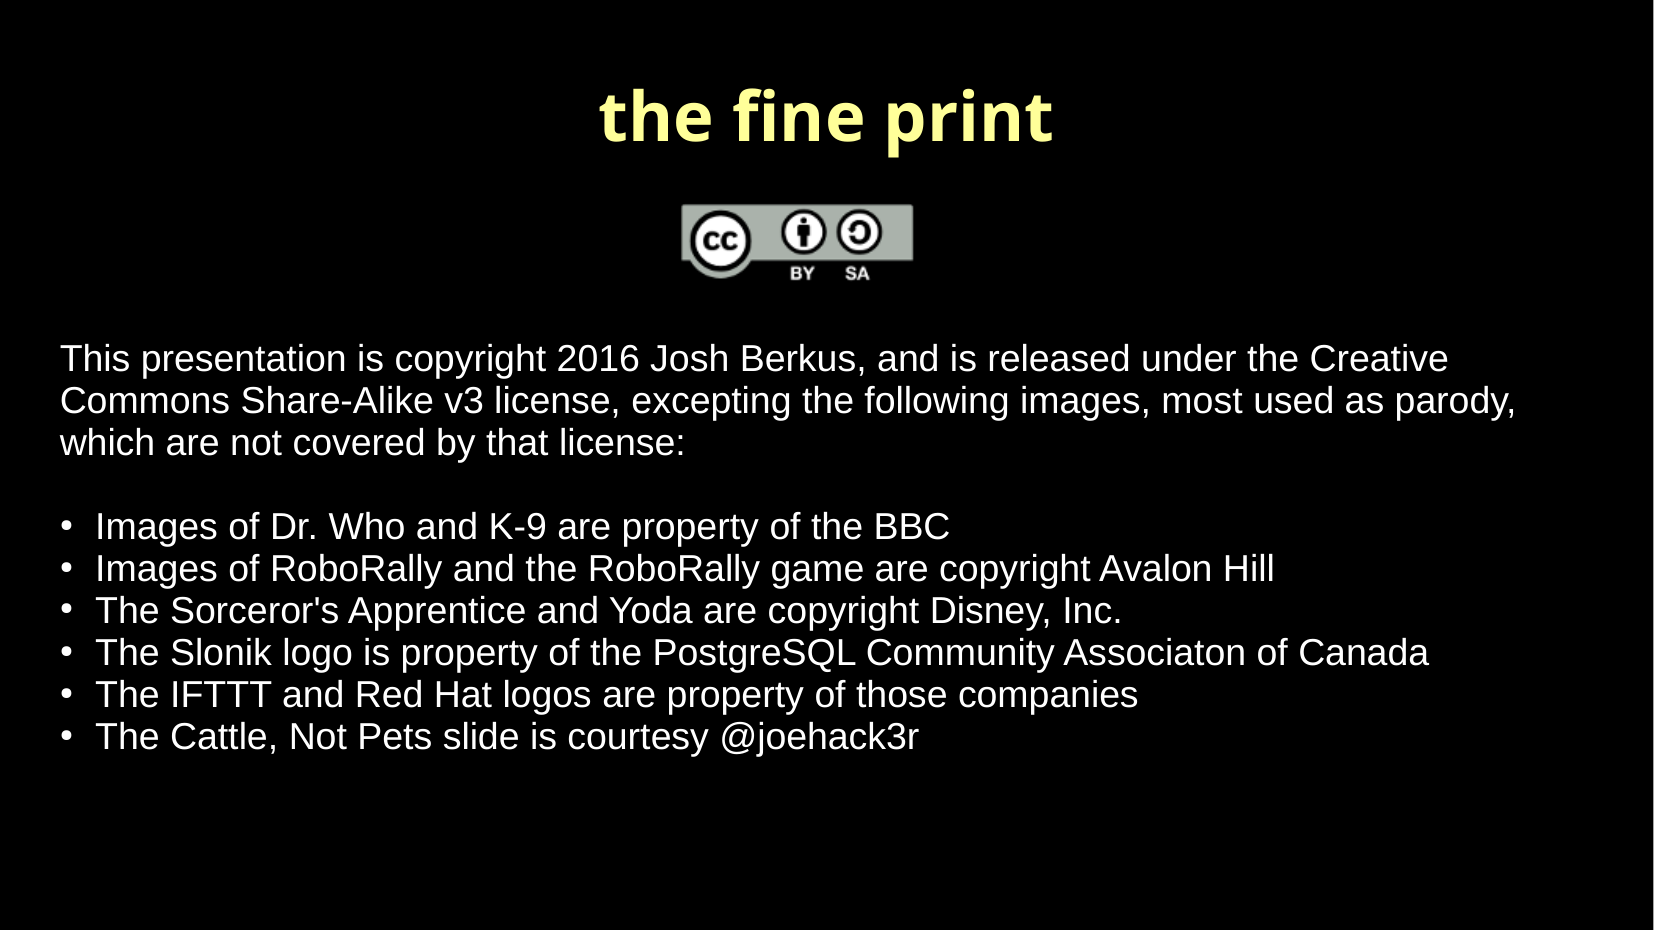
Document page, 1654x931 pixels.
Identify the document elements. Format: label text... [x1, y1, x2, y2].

picture [680, 203, 915, 286]
title the fine print [82, 37, 1571, 193]
text_box This presentation is copyright 2016 Josh Berkus, and is released under the Creative Commons Share-Alike v3 license, excepting the following images, most used as parody, which are not covered by that license: Images of Dr. Who and K-9 are property of the BBC Images of RoboRally and the RoboRally game are copyright Avalon Hill The Sorceror's Apprentice and Yoda are copyright Disney, Inc. The Slonik logo is property of the PostgreSQL Community Associaton of Canada The IFTTT and Red Hat logos are property of those companies The Cattle, Not Pets slide is courtesy @joehack3r [45, 330, 1591, 765]
